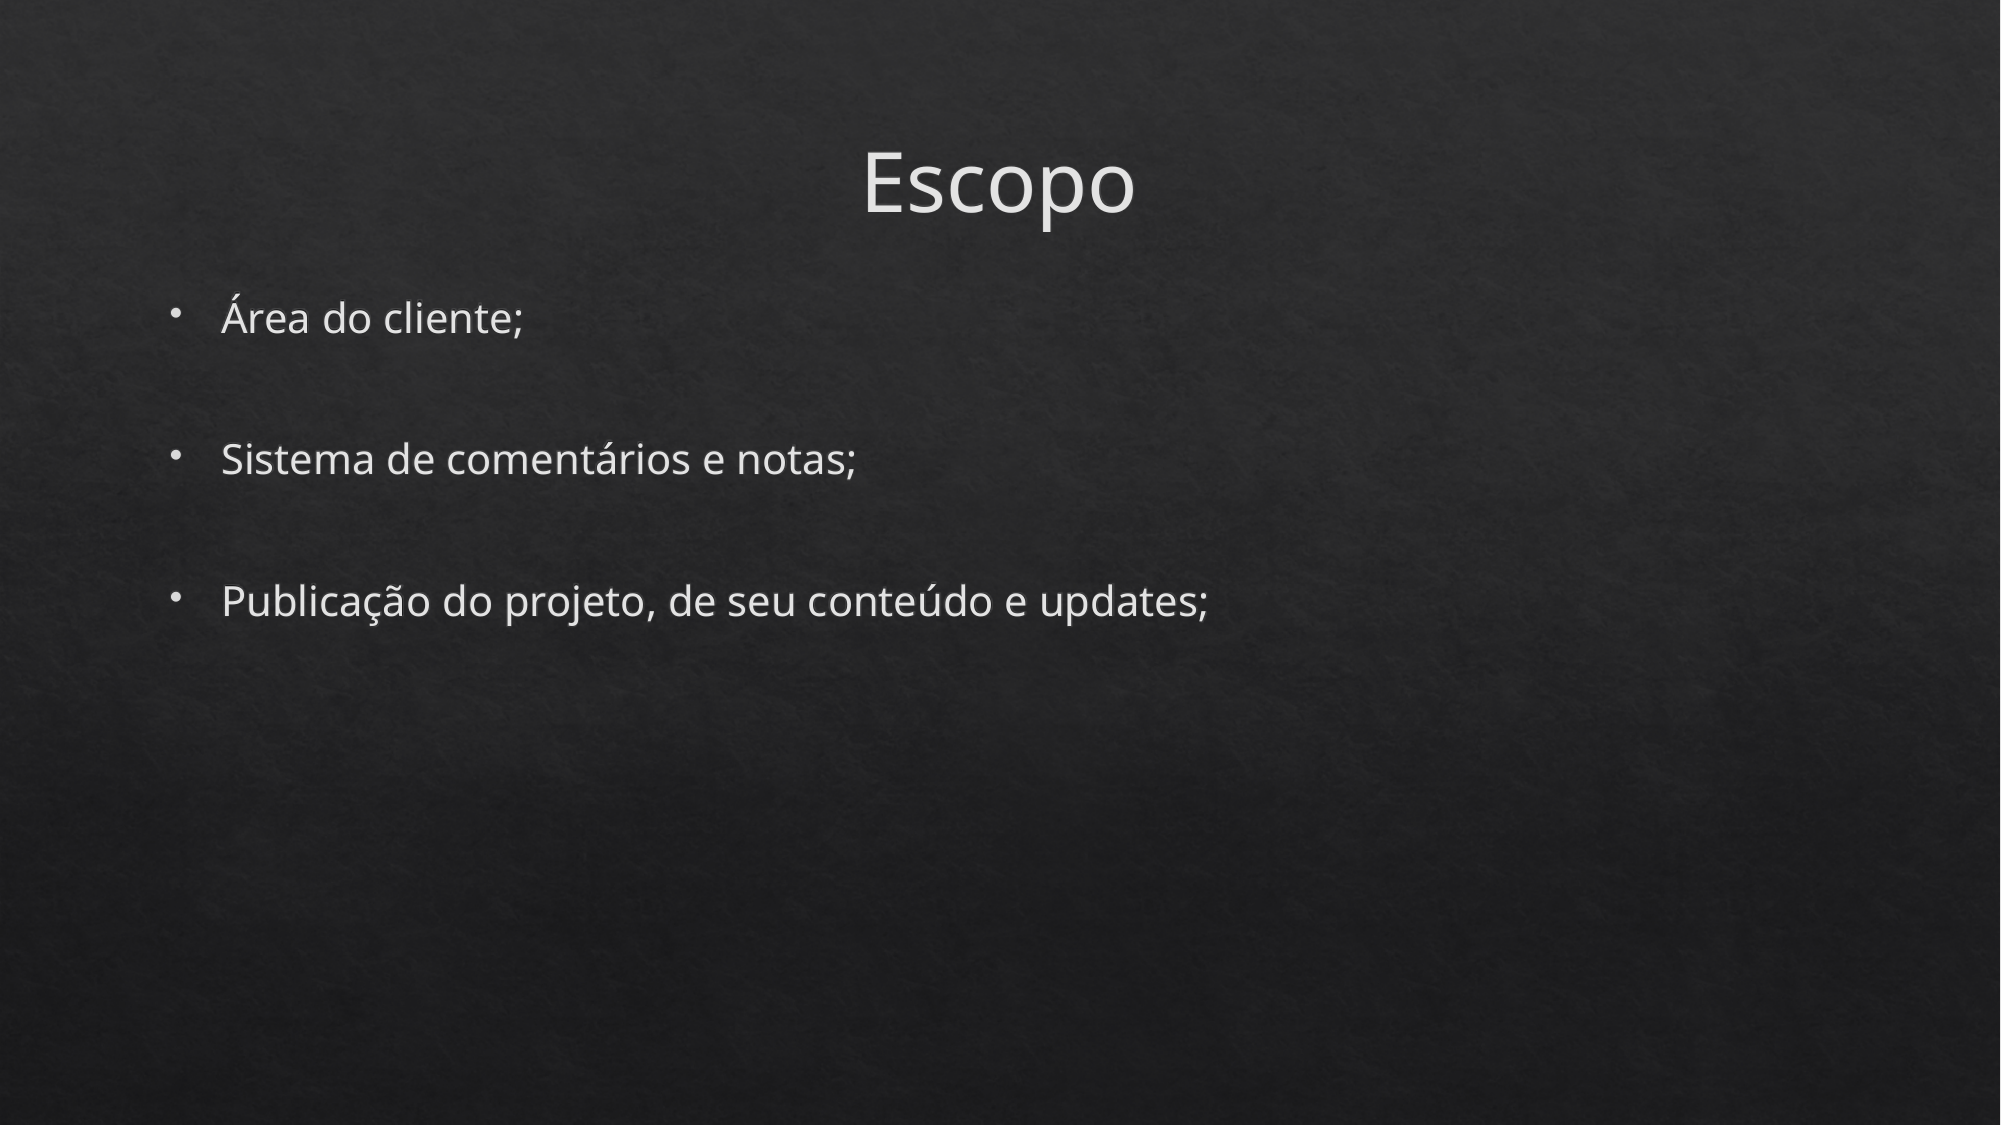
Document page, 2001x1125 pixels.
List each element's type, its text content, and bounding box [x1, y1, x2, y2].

list Área do cliente; Sistema de comentários e notas; Publicação do projeto, de seu conteúdo e updates; [149, 284, 1849, 950]
picture [0, 0, 2001, 1125]
title Escopo [149, 99, 1849, 260]
